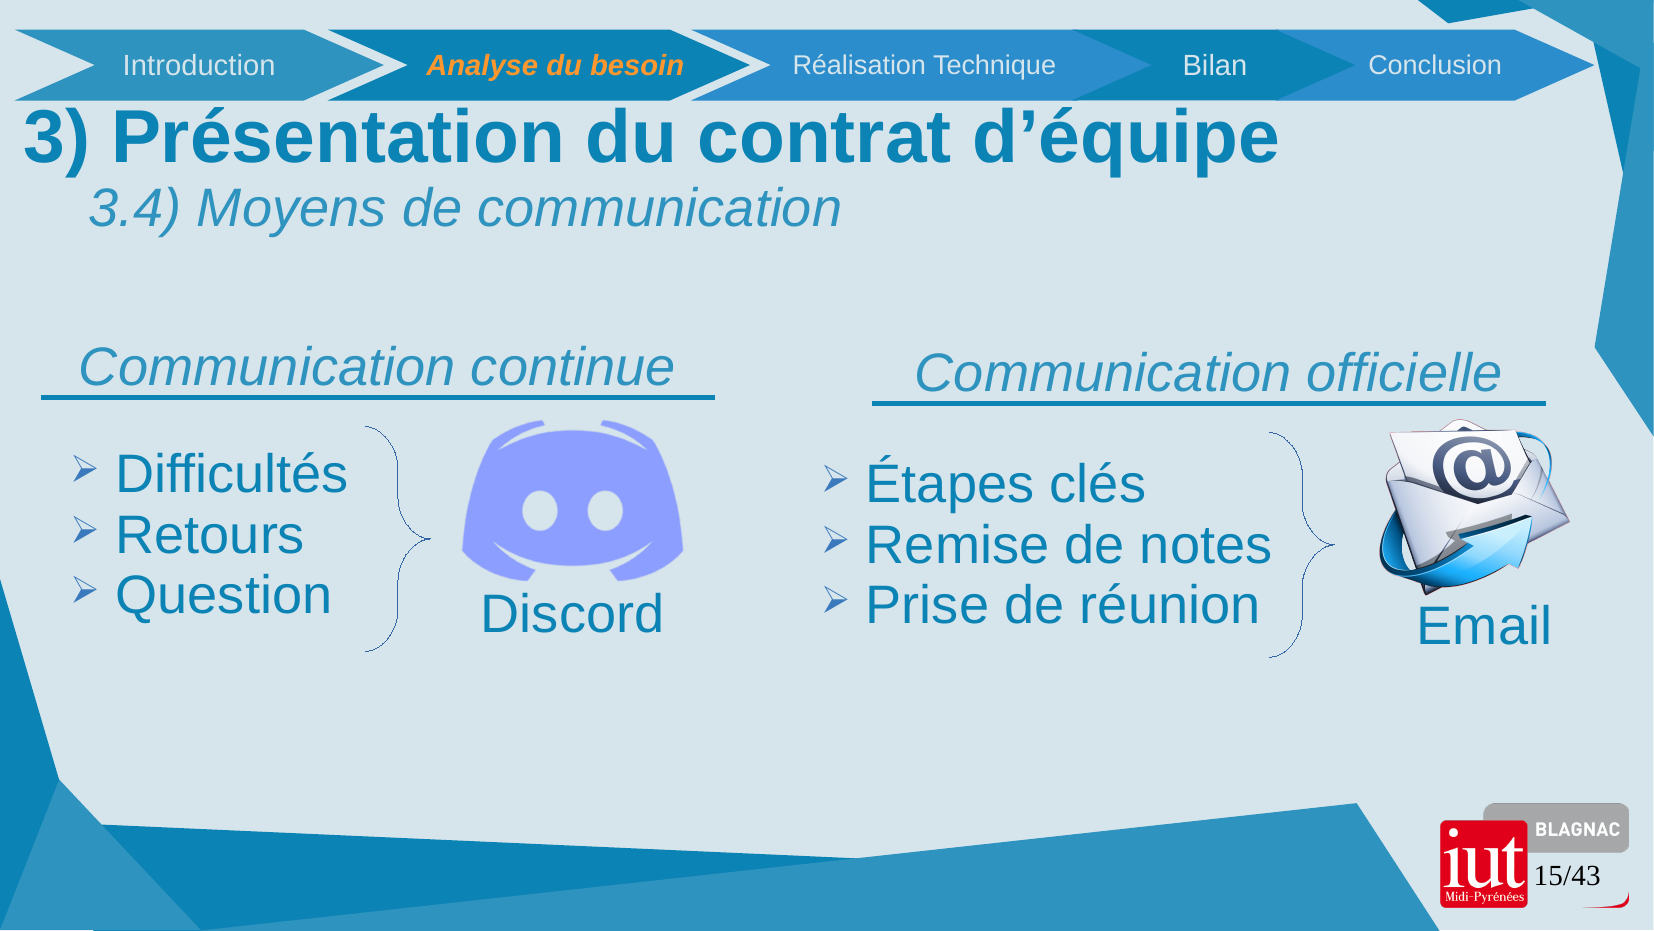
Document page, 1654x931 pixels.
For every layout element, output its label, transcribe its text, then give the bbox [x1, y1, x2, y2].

title Communication continue [35, 336, 721, 398]
text_box Conclusion [1275, 29, 1595, 101]
picture [1371, 419, 1598, 597]
picture [1440, 803, 1629, 908]
title 3) Présentation du contrat d’équipe [23, 94, 1512, 179]
title 3.4) Moyens de communication [88, 177, 1388, 238]
list Difficultés Retours Question [70, 443, 437, 635]
text_box Analyse du besoin [327, 29, 751, 101]
text_box Introduction [14, 29, 384, 101]
text_box Réalisation Technique [690, 29, 1149, 101]
text_box Bilan [1071, 29, 1353, 101]
text_box Discord [463, 569, 683, 659]
picture [459, 419, 686, 582]
text_box Email [1374, 597, 1595, 671]
list Étapes clés Remise de notes Prise de réunion [820, 453, 1294, 637]
title Communication officielle [866, 342, 1552, 404]
